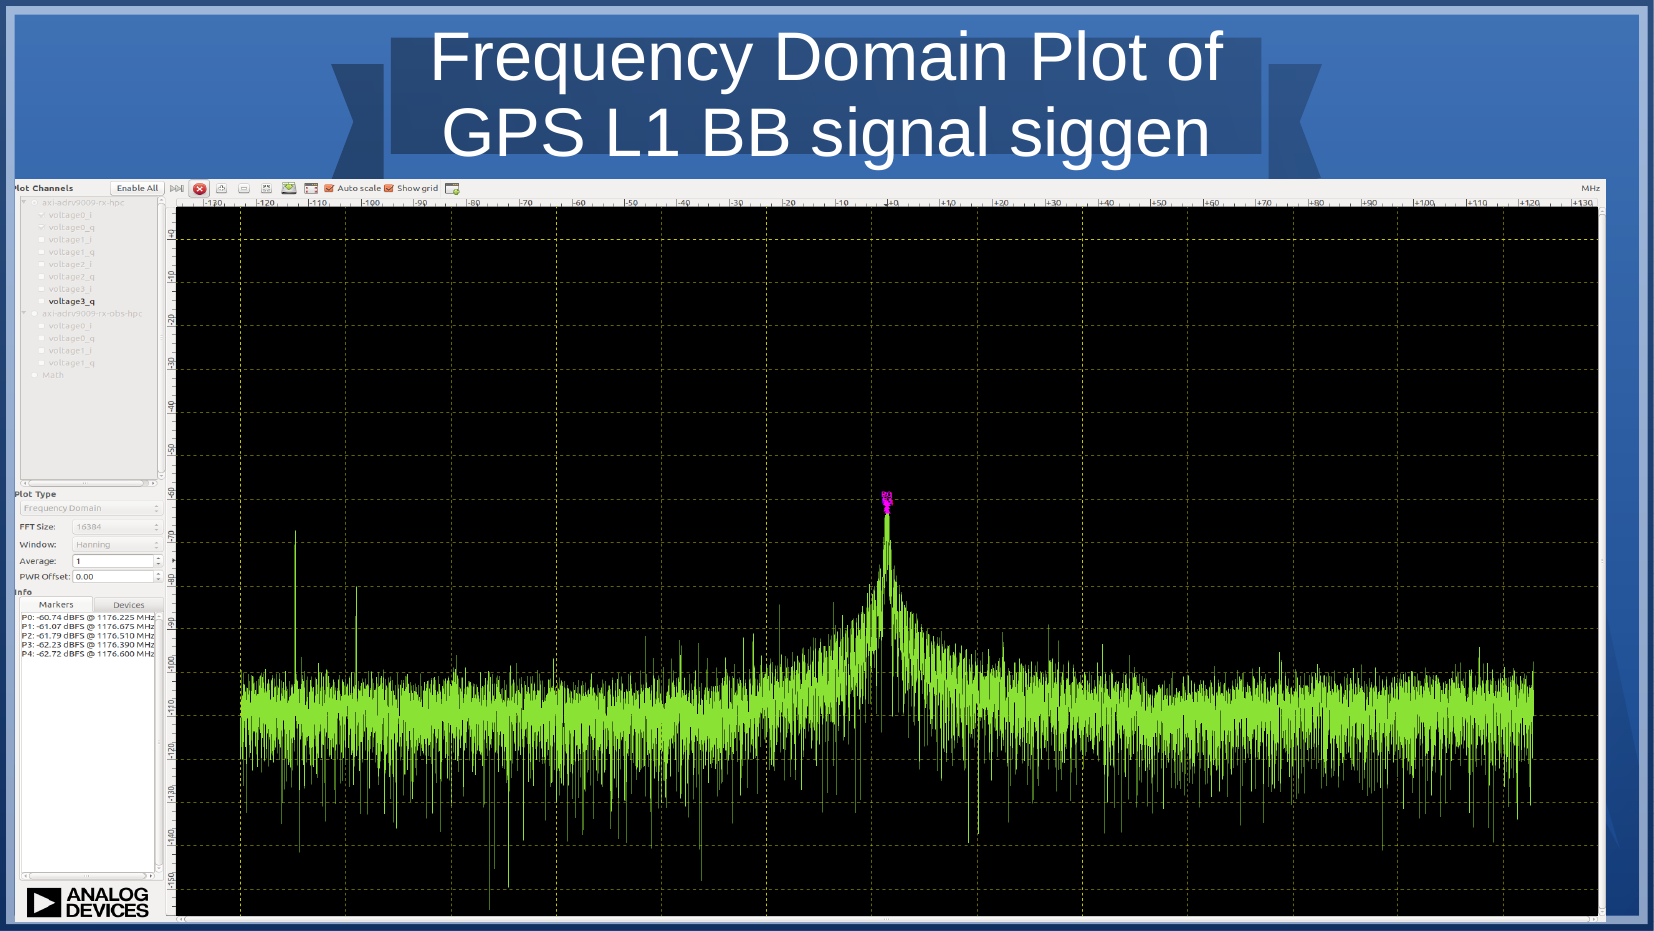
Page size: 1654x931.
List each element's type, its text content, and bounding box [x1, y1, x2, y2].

picture [15, 179, 1606, 922]
title Frequency Domain Plot of GPS L1 BB signal siggen [389, 17, 1264, 172]
